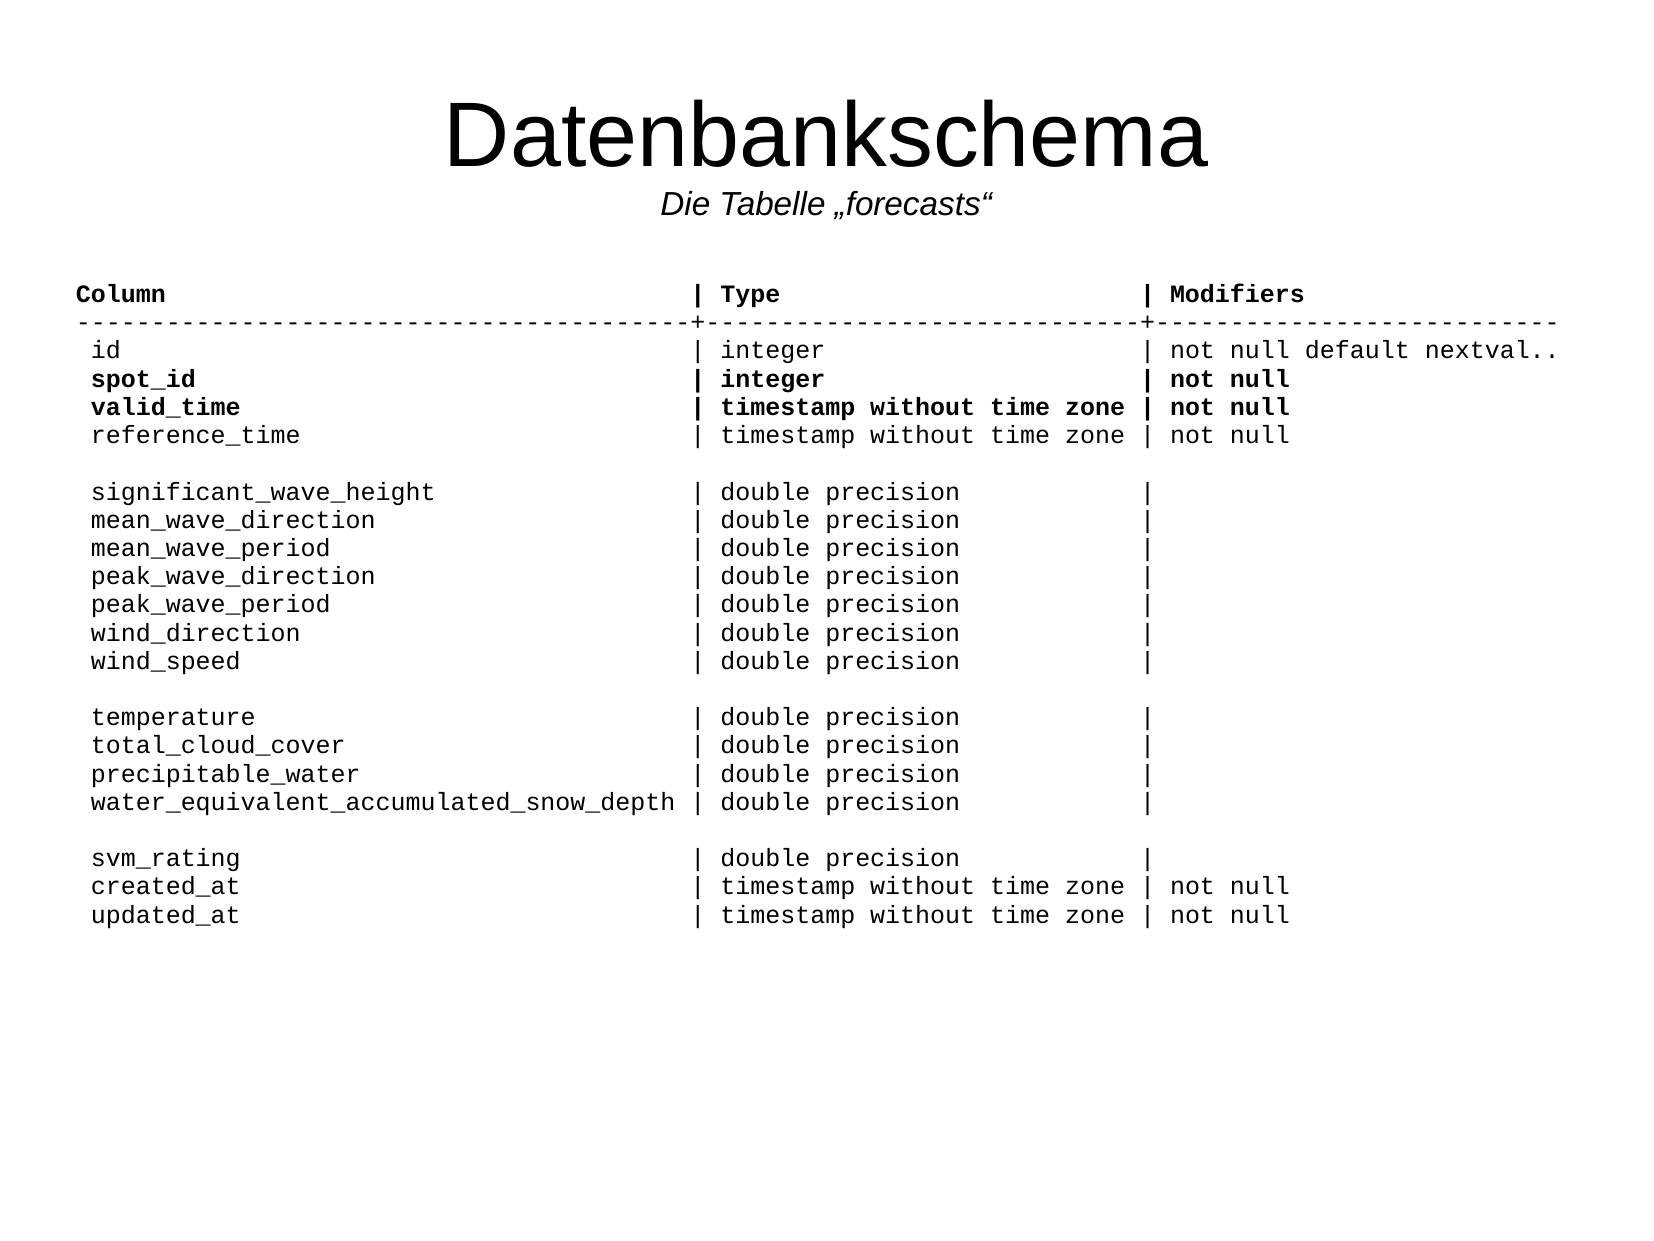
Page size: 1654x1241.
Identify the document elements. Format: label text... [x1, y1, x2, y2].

subtitle Column | Type | Modifiers -----------------------------------------+-----------------------------+--------------------------- id | integer | not null default nextval.. spot_id | integer | not null valid_time | timestamp without time zone | not null reference_time | timestamp without time zone | not null significant_wave_height | double precision | mean_wave_direction | double precision | mean_wave_period | double precision | peak_wave_direction | double precision | peak_wave_period | double precision | wind_direction | double precision | wind_speed | double precision | temperature | double precision | total_cloud_cover | double precision | precipitable_water | double precision | water_equivalent_accumulated_snow_depth | double precision | svm_rating | double precision | created_at | timestamp without time zone | not null updated_at | timestamp without time zone | not null [75, 281, 1578, 960]
title Datenbankschema Die Tabelle „forecasts“ [82, 49, 1571, 257]
